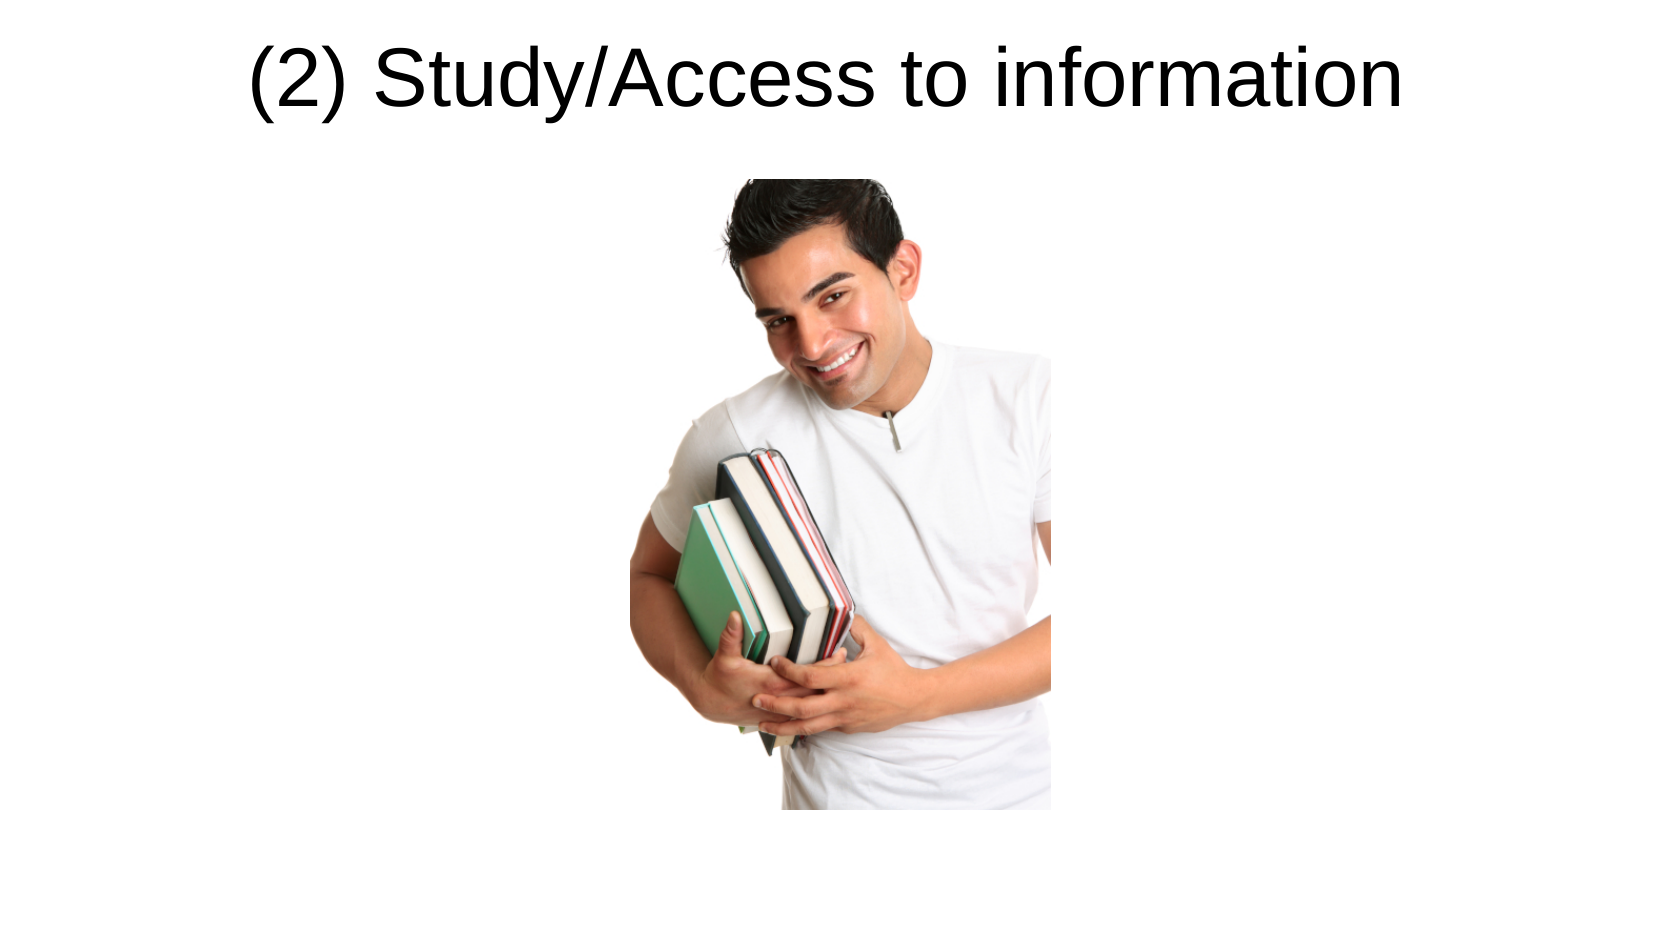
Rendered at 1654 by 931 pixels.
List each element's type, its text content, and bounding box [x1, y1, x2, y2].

picture [630, 179, 1051, 811]
title (2) Study/Access to information [82, 0, 1571, 156]
